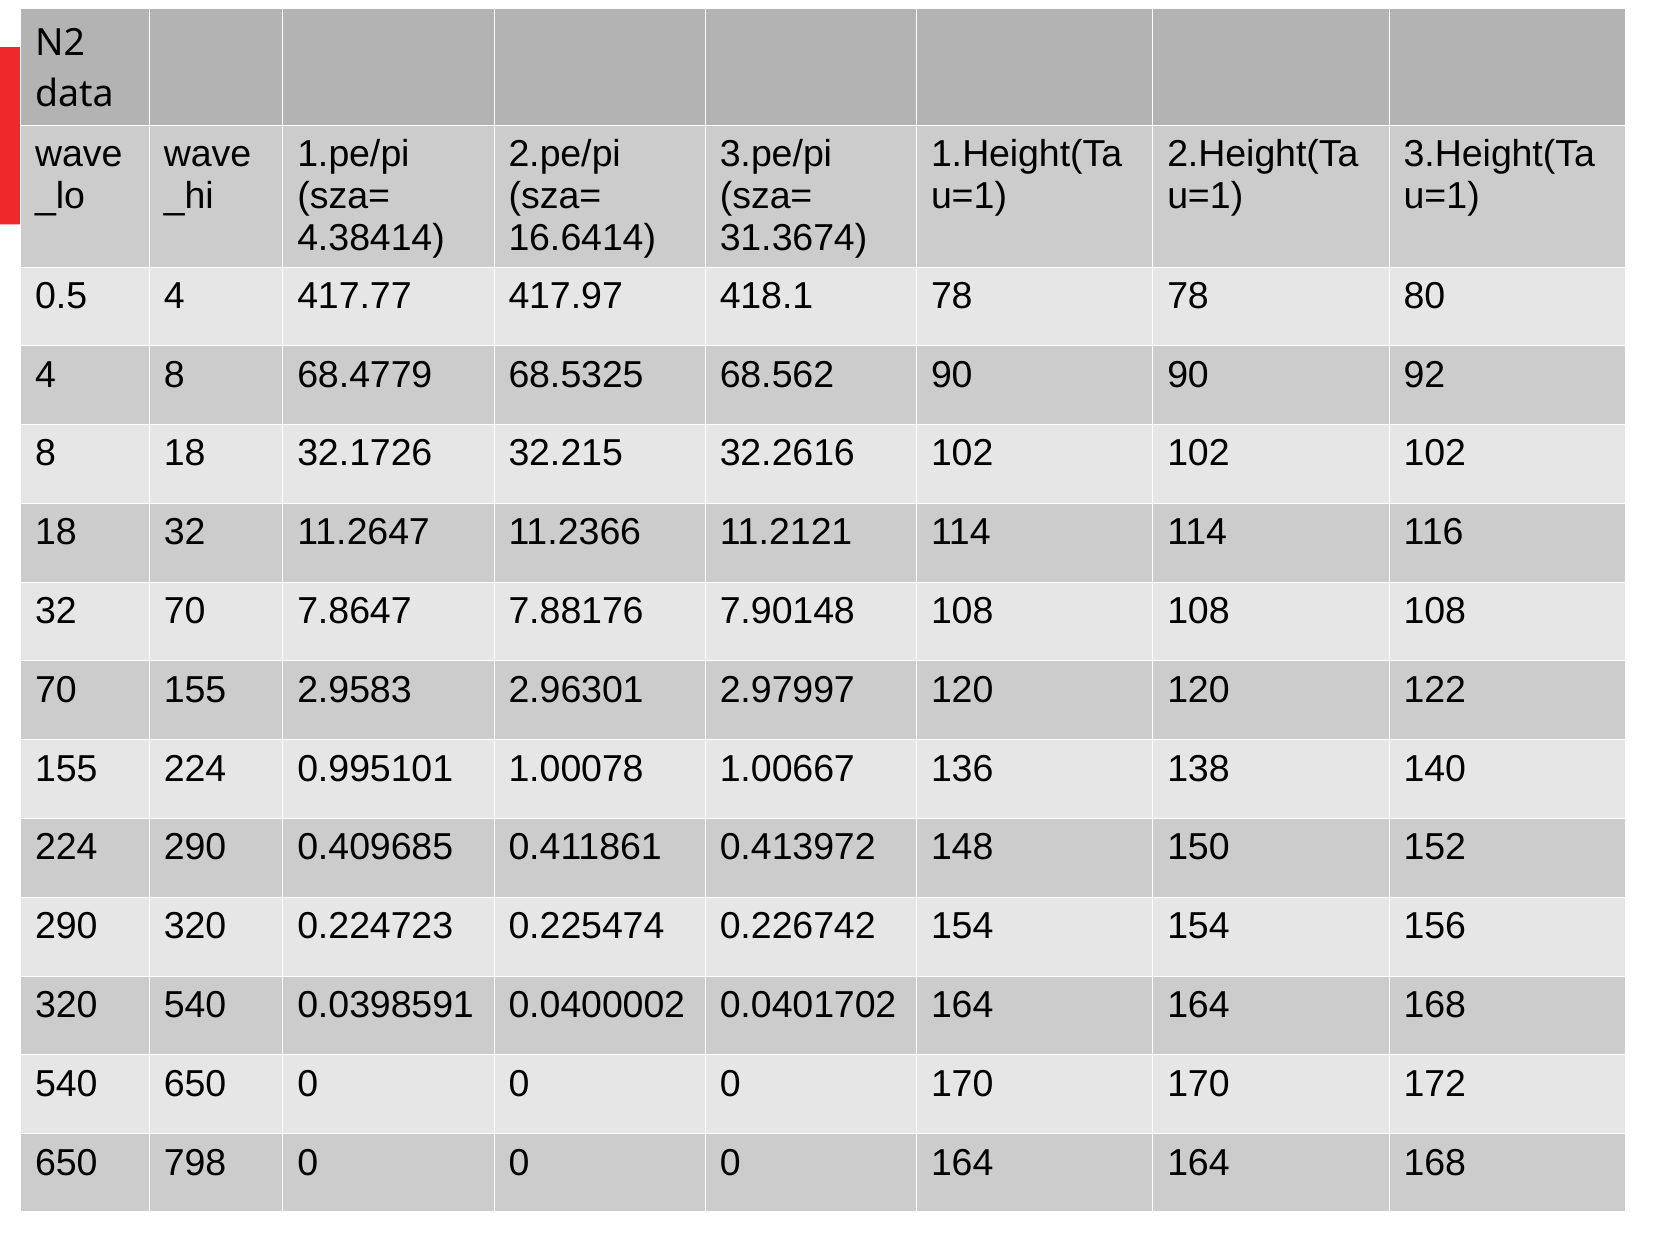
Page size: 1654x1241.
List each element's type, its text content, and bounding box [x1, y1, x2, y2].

table_cell 154 [917, 898, 1152, 976]
table_cell 4 [21, 346, 149, 424]
table_cell 155 [21, 740, 149, 818]
table_cell 136 [917, 740, 1152, 818]
table_cell 80 [1390, 268, 1625, 345]
table_cell 0.5 [21, 268, 149, 345]
table_cell 798 [150, 1134, 282, 1211]
table_header [706, 9, 916, 125]
table_cell 155 [150, 661, 282, 739]
table_cell 650 [21, 1134, 149, 1211]
table_cell 0.0400002 [495, 977, 705, 1054]
table_header [1153, 9, 1389, 125]
table_cell 164 [1153, 1134, 1389, 1211]
table_cell 418.1 [706, 268, 916, 345]
table_cell 8 [21, 425, 149, 503]
table_cell 108 [1390, 583, 1625, 660]
table_cell wave_hi [150, 126, 282, 267]
table_cell 70 [150, 583, 282, 660]
table_cell 2.pe/pi (sza= 16.6414) [495, 126, 705, 267]
table_cell 32 [21, 583, 149, 660]
table_cell 108 [1153, 583, 1389, 660]
table_cell 0 [706, 1055, 916, 1133]
table_cell 122 [1390, 661, 1625, 739]
table_cell 78 [1153, 268, 1389, 345]
table_cell 0.0401702 [706, 977, 916, 1054]
table_cell 2.96301 [495, 661, 705, 739]
table_header [283, 9, 494, 125]
table_cell 154 [1153, 898, 1389, 976]
table_cell 32 [150, 504, 282, 582]
table_cell 0.409685 [283, 819, 494, 897]
table_cell 140 [1390, 740, 1625, 818]
table_cell 102 [917, 425, 1152, 503]
table_cell 0 [283, 1134, 494, 1211]
table_cell 68.5325 [495, 346, 705, 424]
table_cell 2.9583 [283, 661, 494, 739]
table_cell 0 [706, 1134, 916, 1211]
table_cell 18 [21, 504, 149, 582]
table_cell 3.pe/pi (sza= 31.3674) [706, 126, 916, 267]
table_cell 90 [917, 346, 1152, 424]
table_cell 92 [1390, 346, 1625, 424]
table_cell 108 [917, 583, 1152, 660]
table_cell 8 [150, 346, 282, 424]
table_cell 7.8647 [283, 583, 494, 660]
table_cell 18 [150, 425, 282, 503]
table_cell 0 [283, 1055, 494, 1133]
table_cell 156 [1390, 898, 1625, 976]
table_cell 172 [1390, 1055, 1625, 1133]
table_cell 1.pe/pi (sza= 4.38414) [283, 126, 494, 267]
table_cell 650 [150, 1055, 282, 1133]
table_cell 11.2121 [706, 504, 916, 582]
table_cell 0.226742 [706, 898, 916, 976]
table_header [495, 9, 705, 125]
table_cell 540 [150, 977, 282, 1054]
table_cell 0.995101 [283, 740, 494, 818]
table_cell 2.Height(Tau=1) [1153, 126, 1389, 267]
table_cell 7.88176 [495, 583, 705, 660]
table_cell 1.00078 [495, 740, 705, 818]
table_cell 11.2647 [283, 504, 494, 582]
table_cell 224 [150, 740, 282, 818]
table_cell 168 [1390, 977, 1625, 1054]
table_cell 170 [1153, 1055, 1389, 1133]
table_cell 148 [917, 819, 1152, 897]
table_cell 116 [1390, 504, 1625, 582]
table_cell 1.Height(Tau=1) [917, 126, 1152, 267]
table_cell 0.411861 [495, 819, 705, 897]
table_cell 32.2616 [706, 425, 916, 503]
table_header [1390, 9, 1625, 125]
table_cell 0.225474 [495, 898, 705, 976]
table_cell 32.215 [495, 425, 705, 503]
table_cell 138 [1153, 740, 1389, 818]
table_cell 224 [21, 819, 149, 897]
table_cell 120 [1153, 661, 1389, 739]
table_cell 1.00667 [706, 740, 916, 818]
table_cell 11.2366 [495, 504, 705, 582]
table_cell 120 [917, 661, 1152, 739]
table_cell 3.Height(Tau=1) [1390, 126, 1625, 267]
table_cell 164 [917, 1134, 1152, 1211]
table_cell 7.90148 [706, 583, 916, 660]
table_cell 90 [1153, 346, 1389, 424]
table_cell 114 [917, 504, 1152, 582]
table_cell 0 [495, 1055, 705, 1133]
table_cell 0.413972 [706, 819, 916, 897]
table_cell 164 [1153, 977, 1389, 1054]
table_cell 320 [21, 977, 149, 1054]
table_cell 32.1726 [283, 425, 494, 503]
table_cell 68.562 [706, 346, 916, 424]
table_cell 4 [150, 268, 282, 345]
table_cell 168 [1390, 1134, 1625, 1211]
table_cell 290 [150, 819, 282, 897]
table_cell 417.77 [283, 268, 494, 345]
table_cell 102 [1153, 425, 1389, 503]
table_cell 164 [917, 977, 1152, 1054]
table_cell 2.97997 [706, 661, 916, 739]
table_cell 170 [917, 1055, 1152, 1133]
table_cell 290 [21, 898, 149, 976]
table_cell 0 [495, 1134, 705, 1211]
table_cell 0.224723 [283, 898, 494, 976]
table_cell 102 [1390, 425, 1625, 503]
table_cell 0.0398591 [283, 977, 494, 1054]
table_cell 78 [917, 268, 1152, 345]
table_cell 417.97 [495, 268, 705, 345]
table_cell 152 [1390, 819, 1625, 897]
table_cell 68.4779 [283, 346, 494, 424]
table_header [917, 9, 1152, 125]
table_cell 540 [21, 1055, 149, 1133]
table_header [150, 9, 282, 125]
table_cell 150 [1153, 819, 1389, 897]
table_header N2 data [21, 9, 149, 125]
table_cell 320 [150, 898, 282, 976]
table_cell 70 [21, 661, 149, 739]
table_cell wave_lo [21, 126, 149, 267]
table_cell 114 [1153, 504, 1389, 582]
